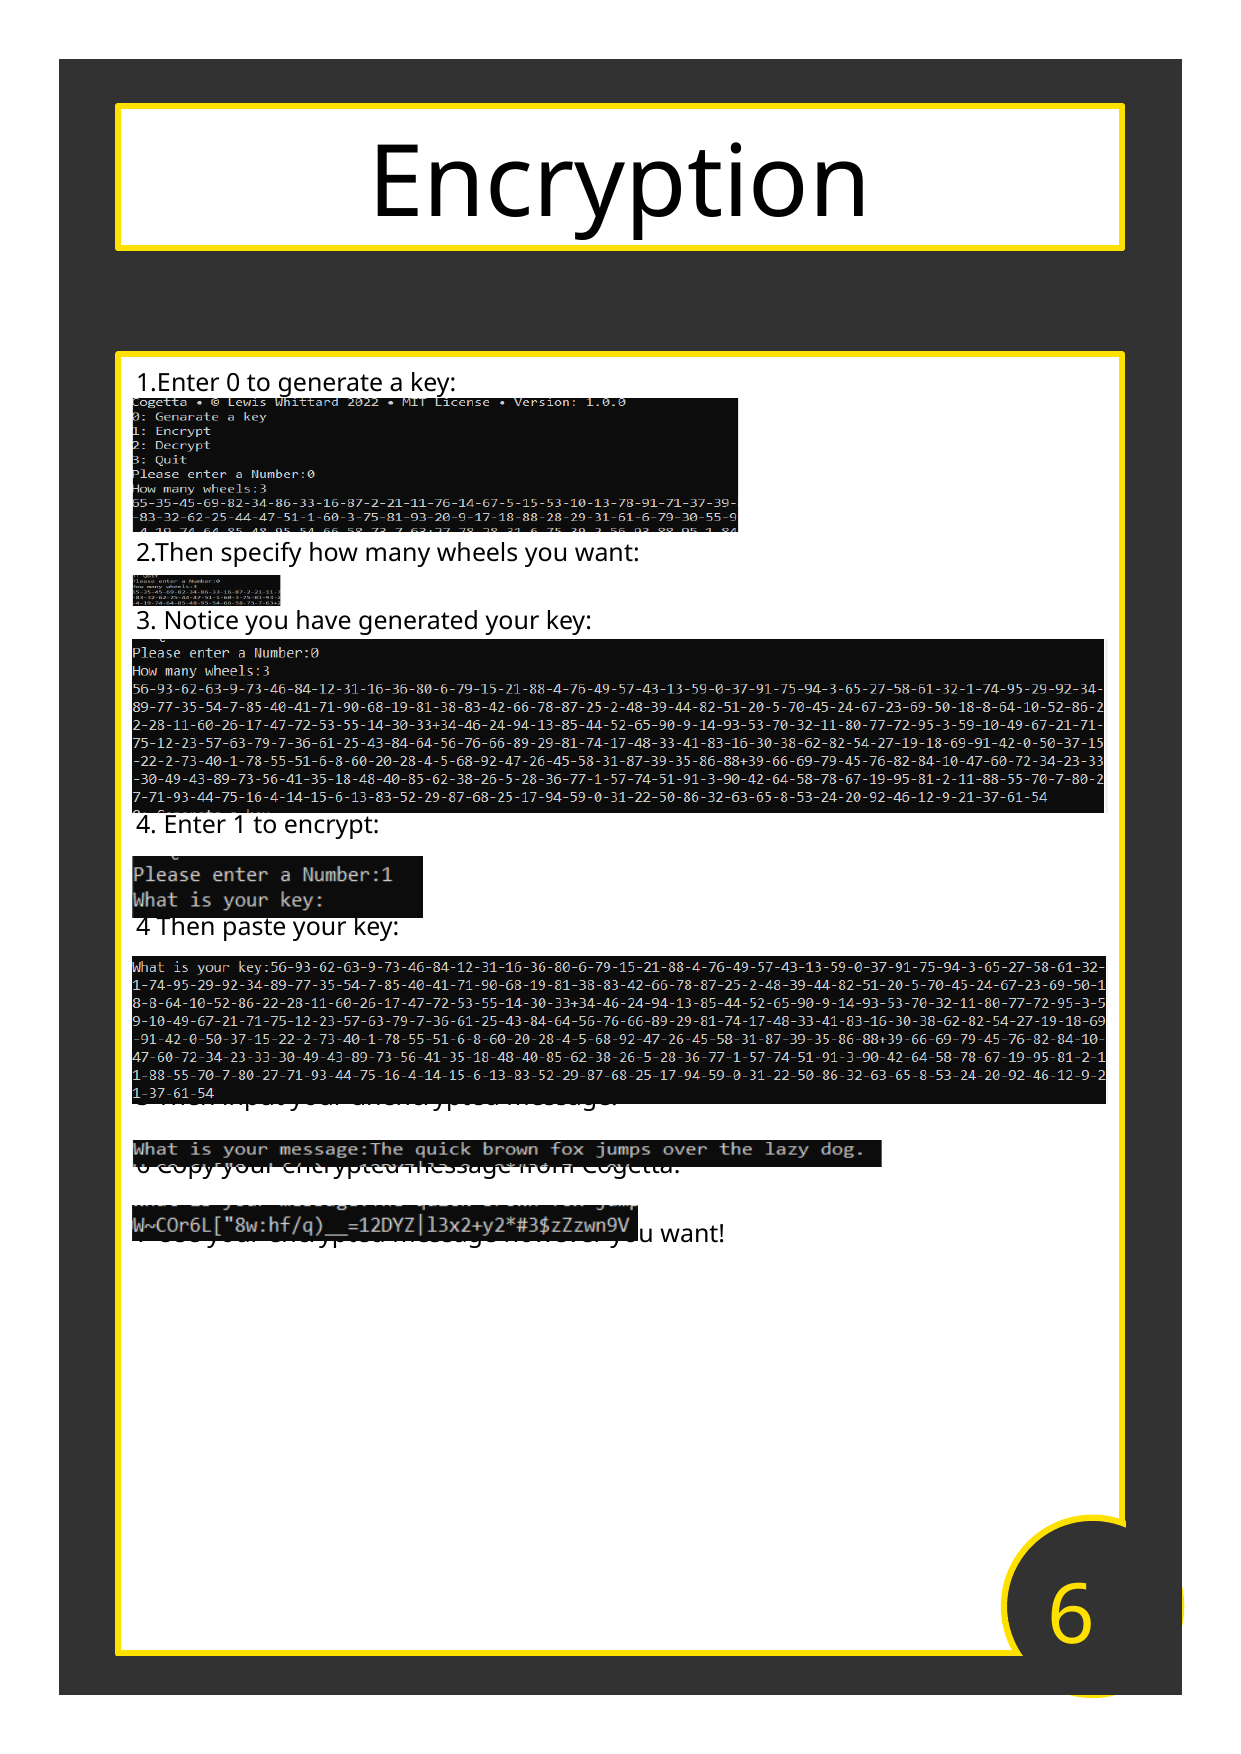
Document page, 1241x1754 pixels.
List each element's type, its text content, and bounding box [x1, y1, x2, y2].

picture [132, 956, 1108, 1104]
text_box 6 [1003, 1517, 1126, 1656]
picture [132, 1205, 638, 1241]
picture [132, 639, 1108, 813]
picture [132, 1140, 882, 1167]
picture [132, 575, 281, 606]
picture [132, 856, 423, 918]
picture [132, 398, 739, 532]
text_box [59, 59, 1182, 1695]
text_box Encryption [118, 106, 1123, 249]
text_box 1.Enter 0 to generate a key: 2.Then specify how many wheels you want: 3. Notice you have generated your key: 4. Enter 1 to encrypt: 4 Then paste your key: 5 Then input your unencrypted message: 6 Copy your encrypted message from Cogetta: 7 Use your encrypted message however you want! [118, 354, 1123, 1654]
